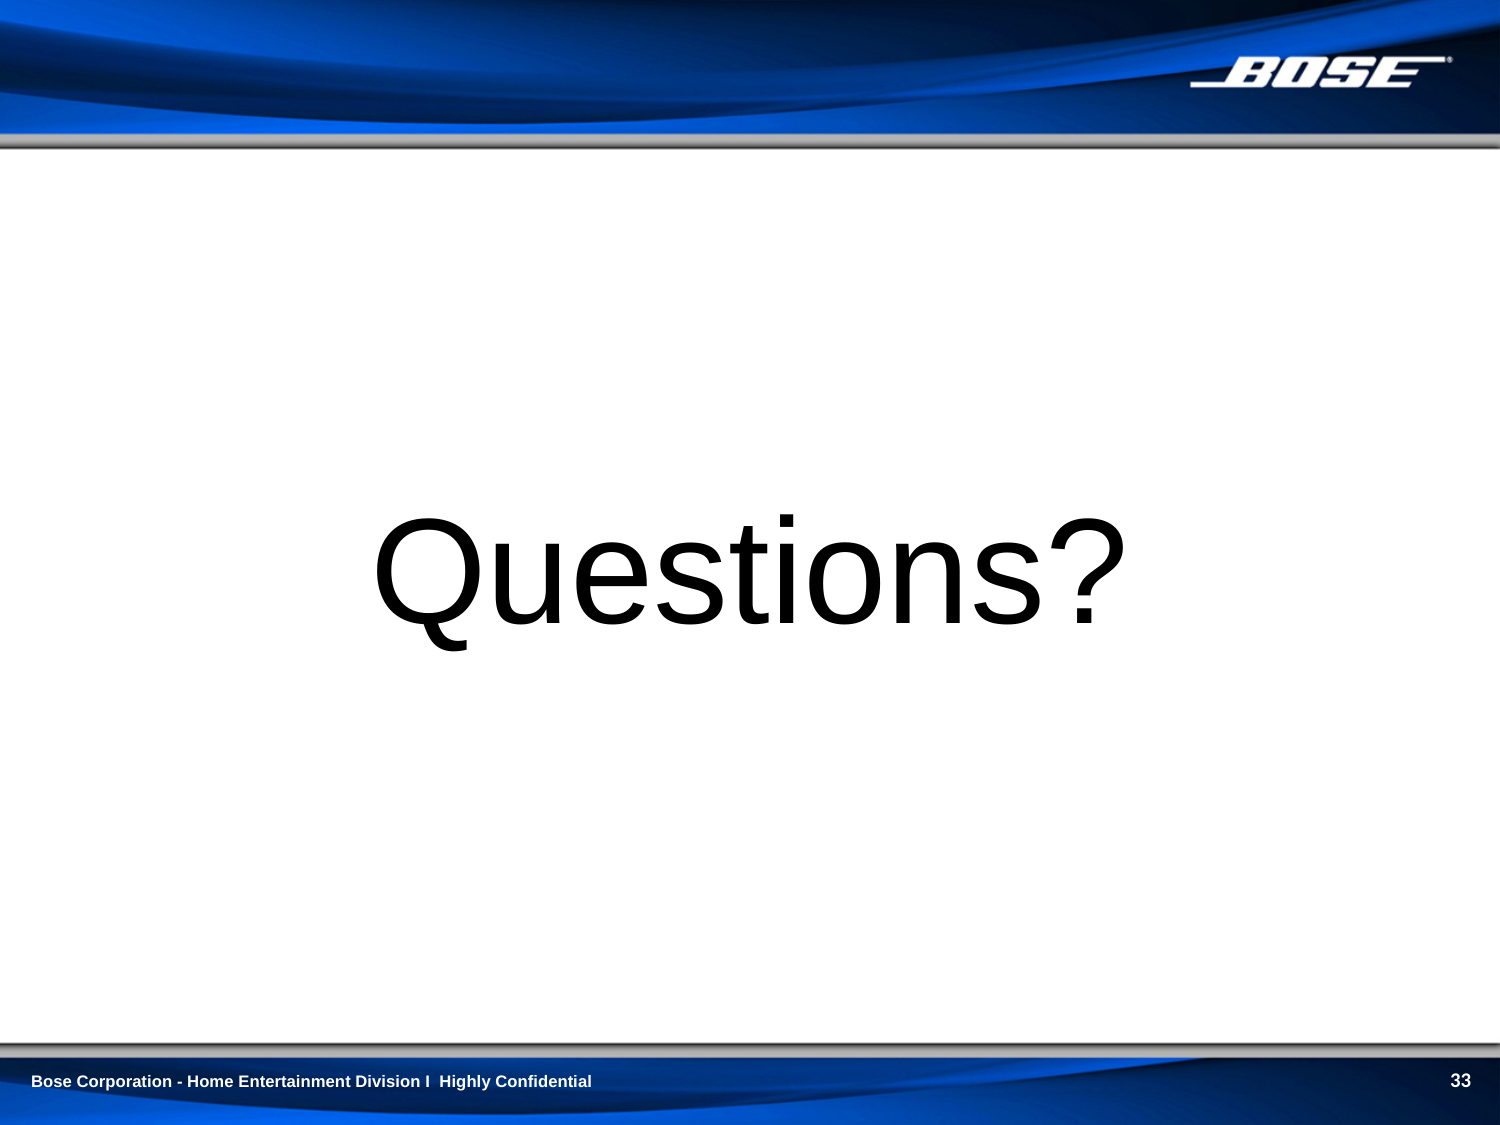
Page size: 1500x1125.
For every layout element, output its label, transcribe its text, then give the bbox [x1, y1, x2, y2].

text_box Questions? [337, 479, 1163, 676]
picture [0, 0, 1500, 1125]
